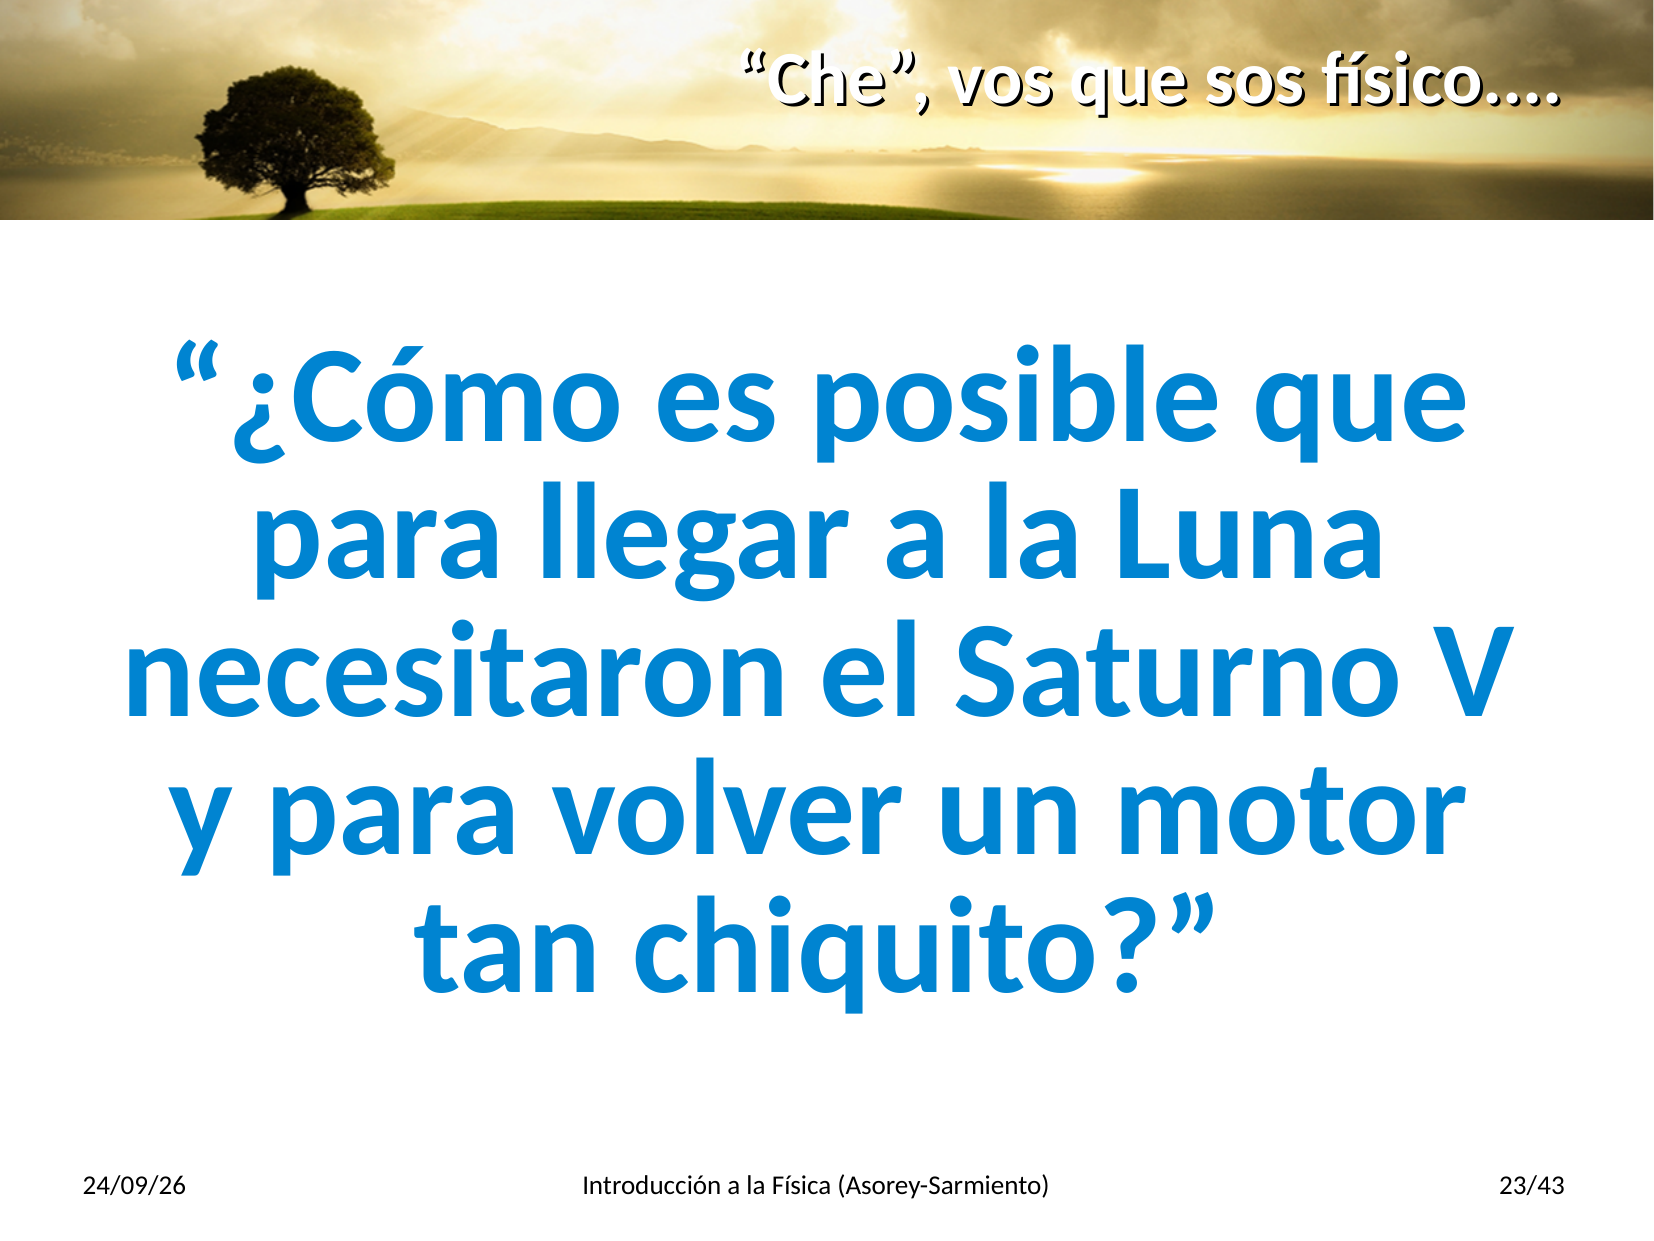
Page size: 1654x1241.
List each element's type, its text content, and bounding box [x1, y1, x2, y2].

text_box “¿Cómo es posible que para llegar a la Luna necesitaron el Saturno V y para volver un motor tan chiquito?” [75, 224, 1564, 1140]
picture [0, 0, 1654, 220]
title “Che”, vos que sos físico.... [75, 0, 1564, 189]
